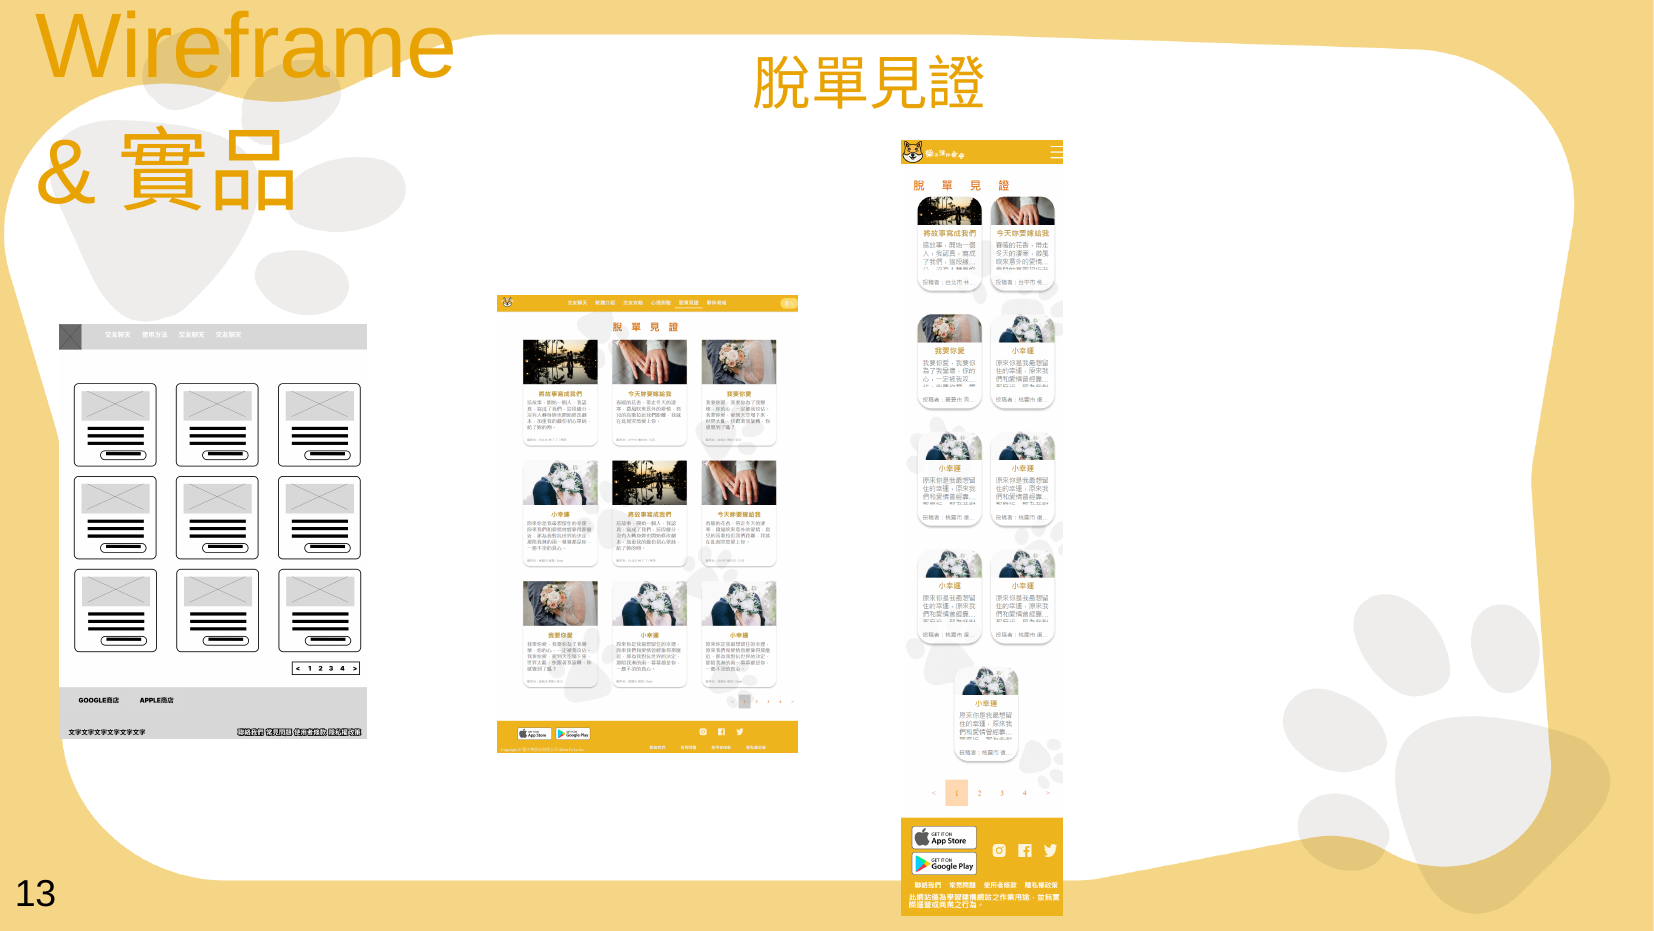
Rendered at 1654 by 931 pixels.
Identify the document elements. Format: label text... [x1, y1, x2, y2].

title Wireframe &實品 [0, 0, 597, 225]
picture [0, 0, 1654, 931]
text_box 脫單見證 [738, 29, 1034, 200]
text_box <編號> [0, 865, 460, 931]
